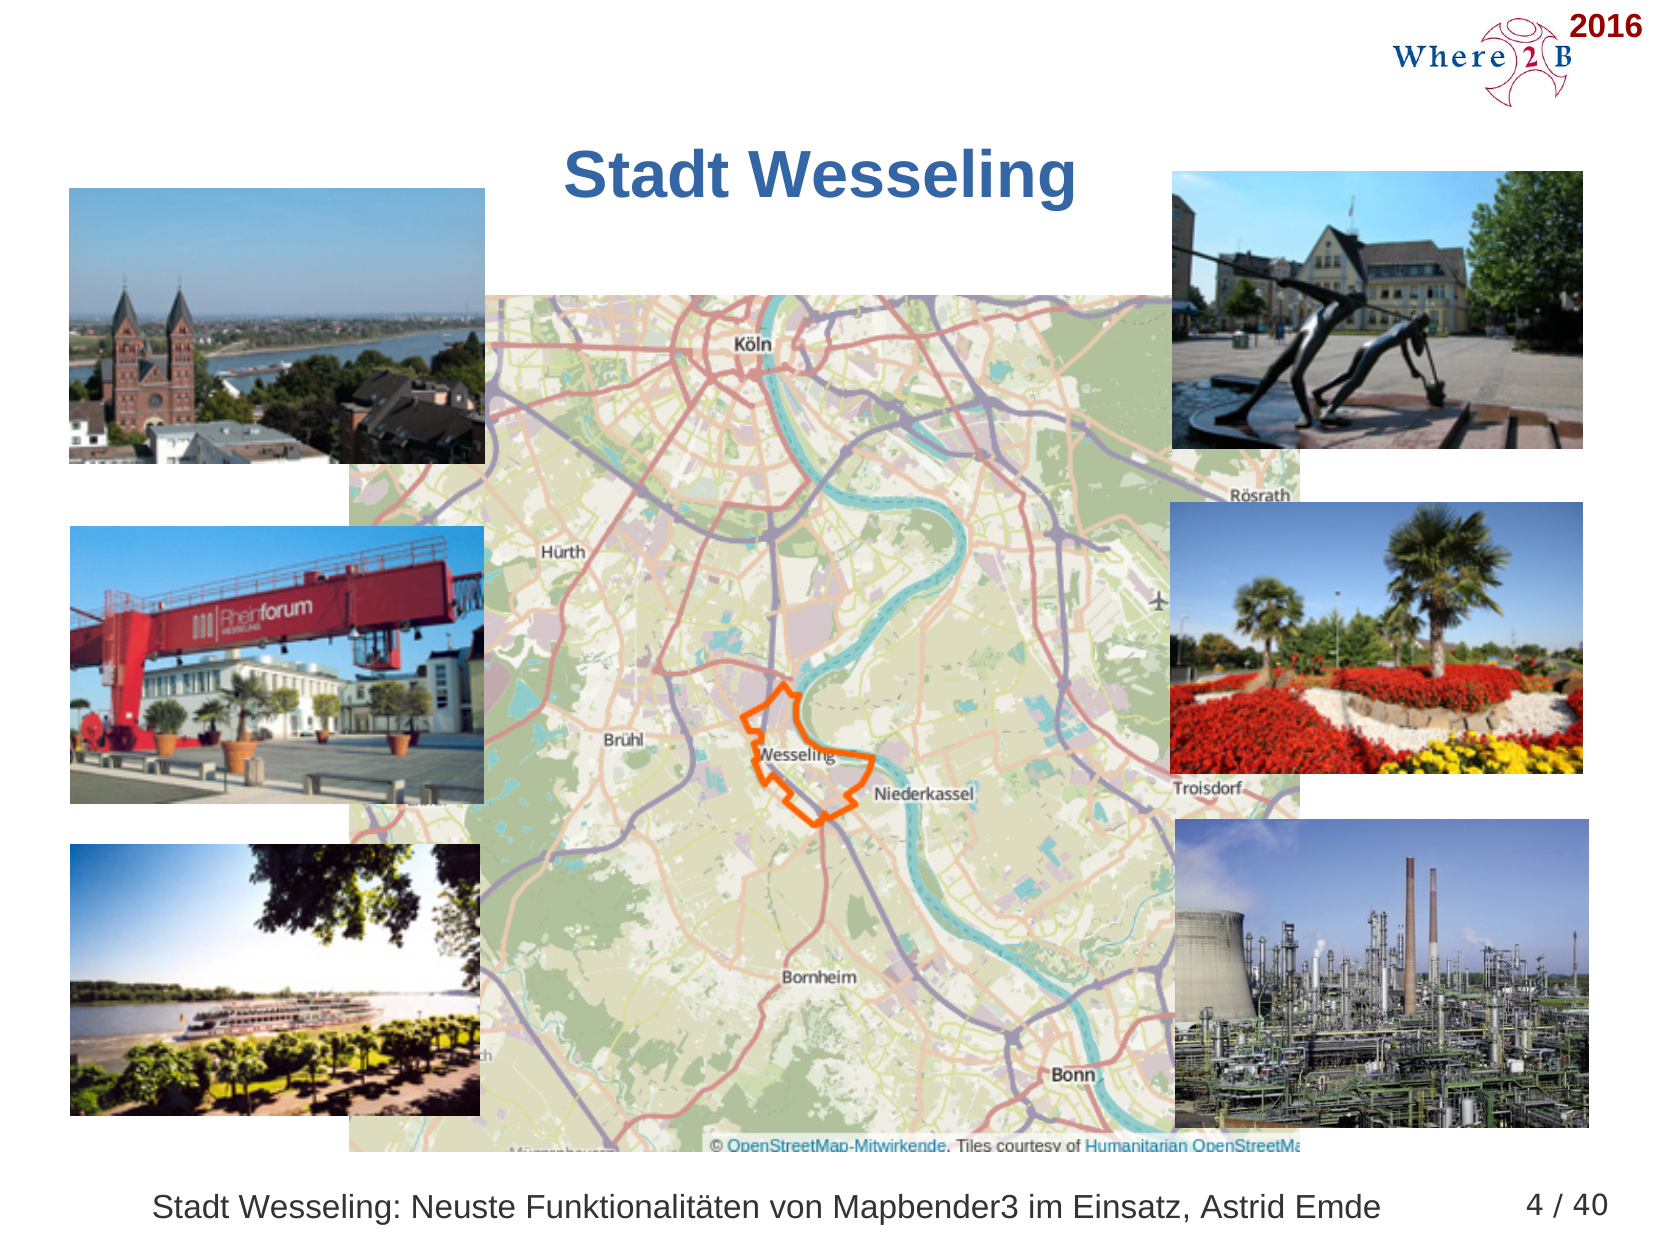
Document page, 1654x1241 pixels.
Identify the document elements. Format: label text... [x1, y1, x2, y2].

title Stadt Wesseling [76, 100, 1565, 249]
picture [69, 171, 1589, 1152]
picture [1393, 18, 1571, 107]
